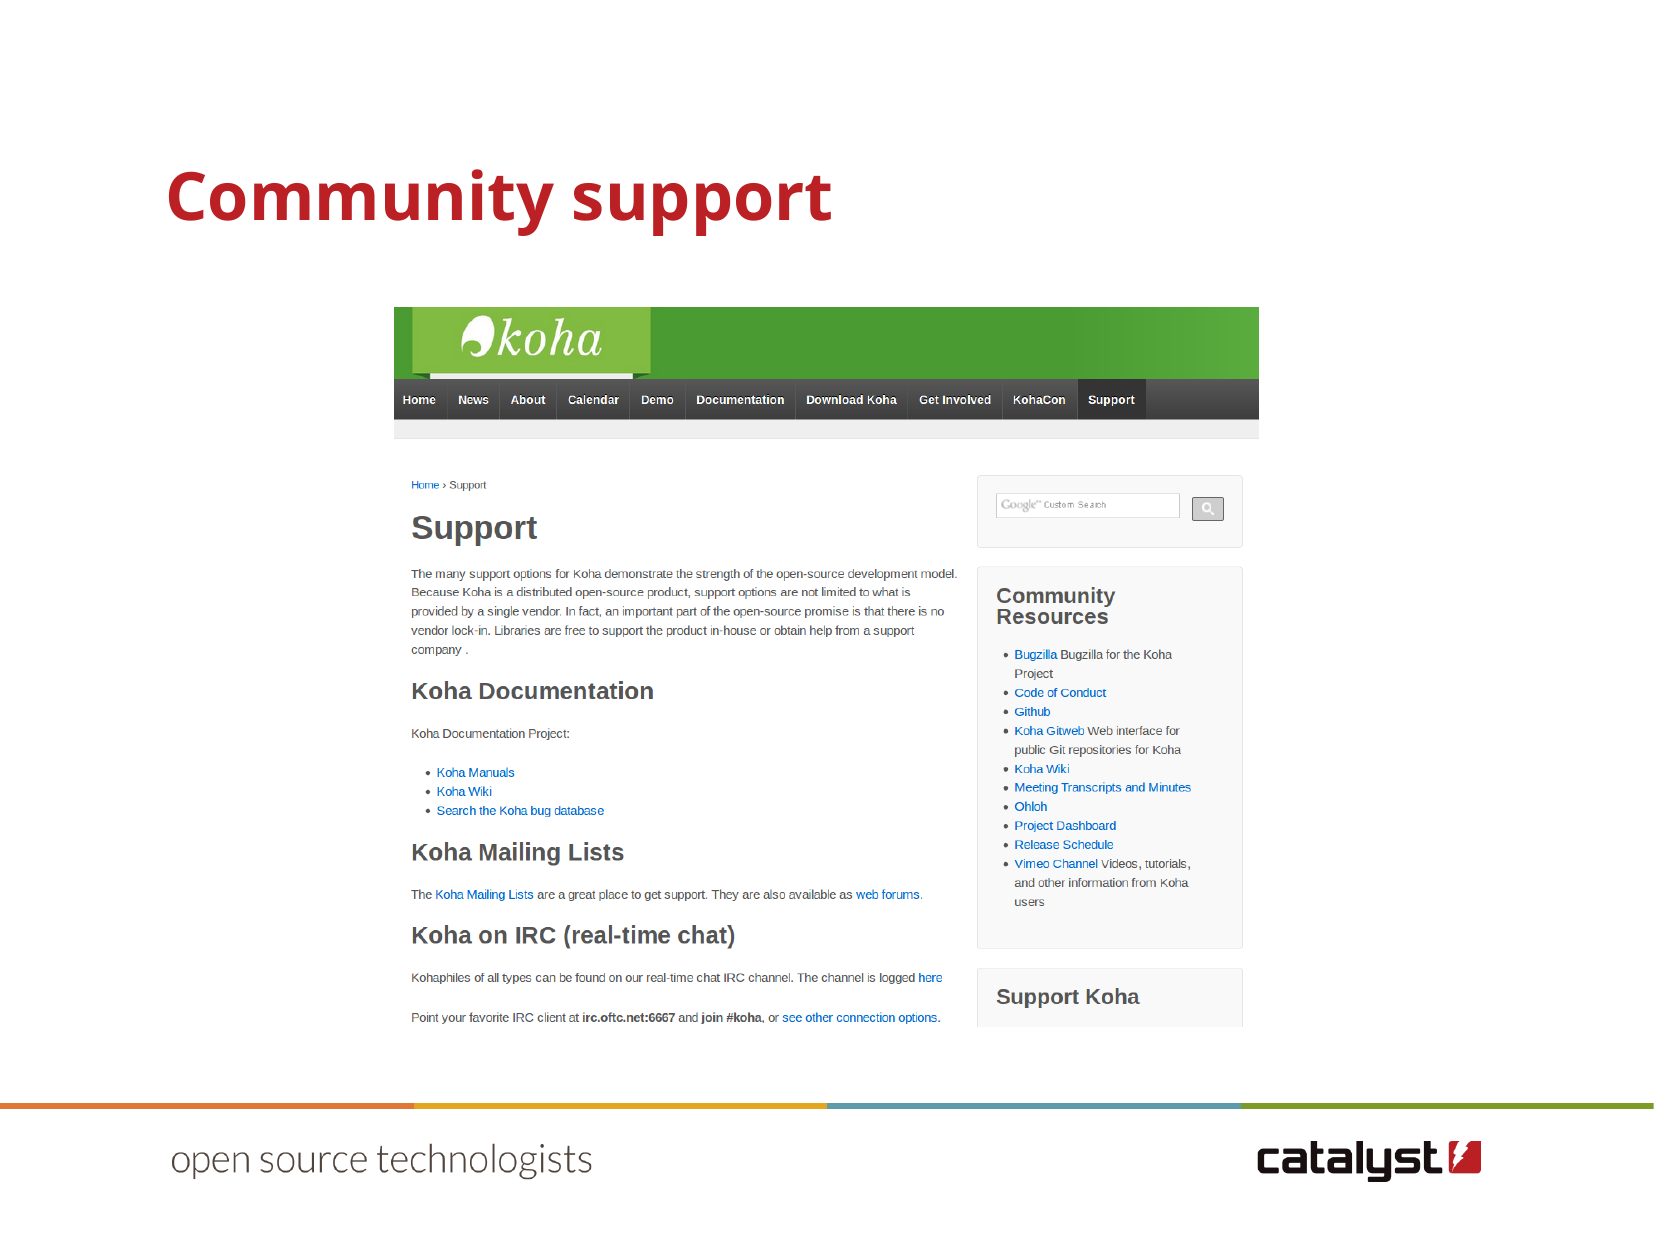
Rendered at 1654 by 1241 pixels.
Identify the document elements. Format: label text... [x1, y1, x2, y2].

title Community support [165, 90, 1489, 298]
picture [394, 307, 1259, 1027]
picture [0, 1103, 1654, 1182]
